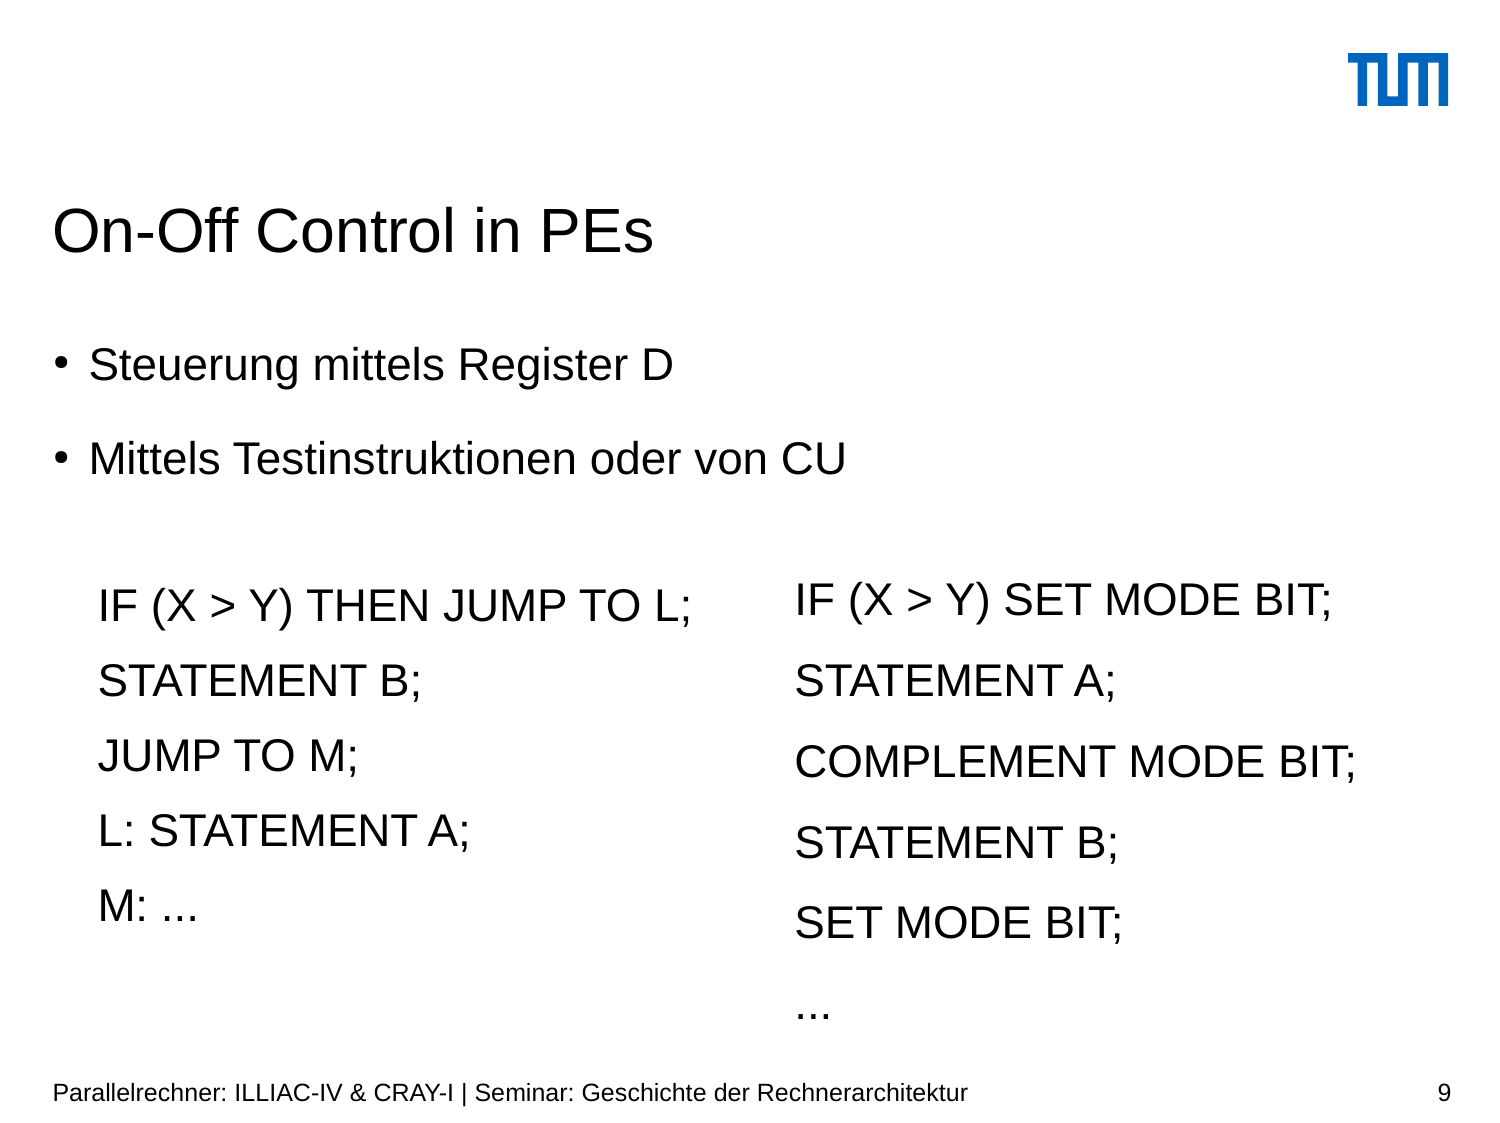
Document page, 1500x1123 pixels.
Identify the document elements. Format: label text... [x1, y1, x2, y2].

text_box IF (X > Y) SET MODE BIT; STATEMENT A; COMPLEMENT MODE BIT; STATEMENT B; SET MODE BIT; ... [779, 566, 1465, 1004]
title On-Off Control in PEs [52, 199, 1453, 262]
list Steuerung mittels Register D Mittels Testinstruktionen oder von CU [53, 330, 1453, 520]
text_box IF (X > Y) THEN JUMP TO L; STATEMENT B; JUMP TO M; L: STATEMENT A; M: ... [82, 572, 733, 911]
